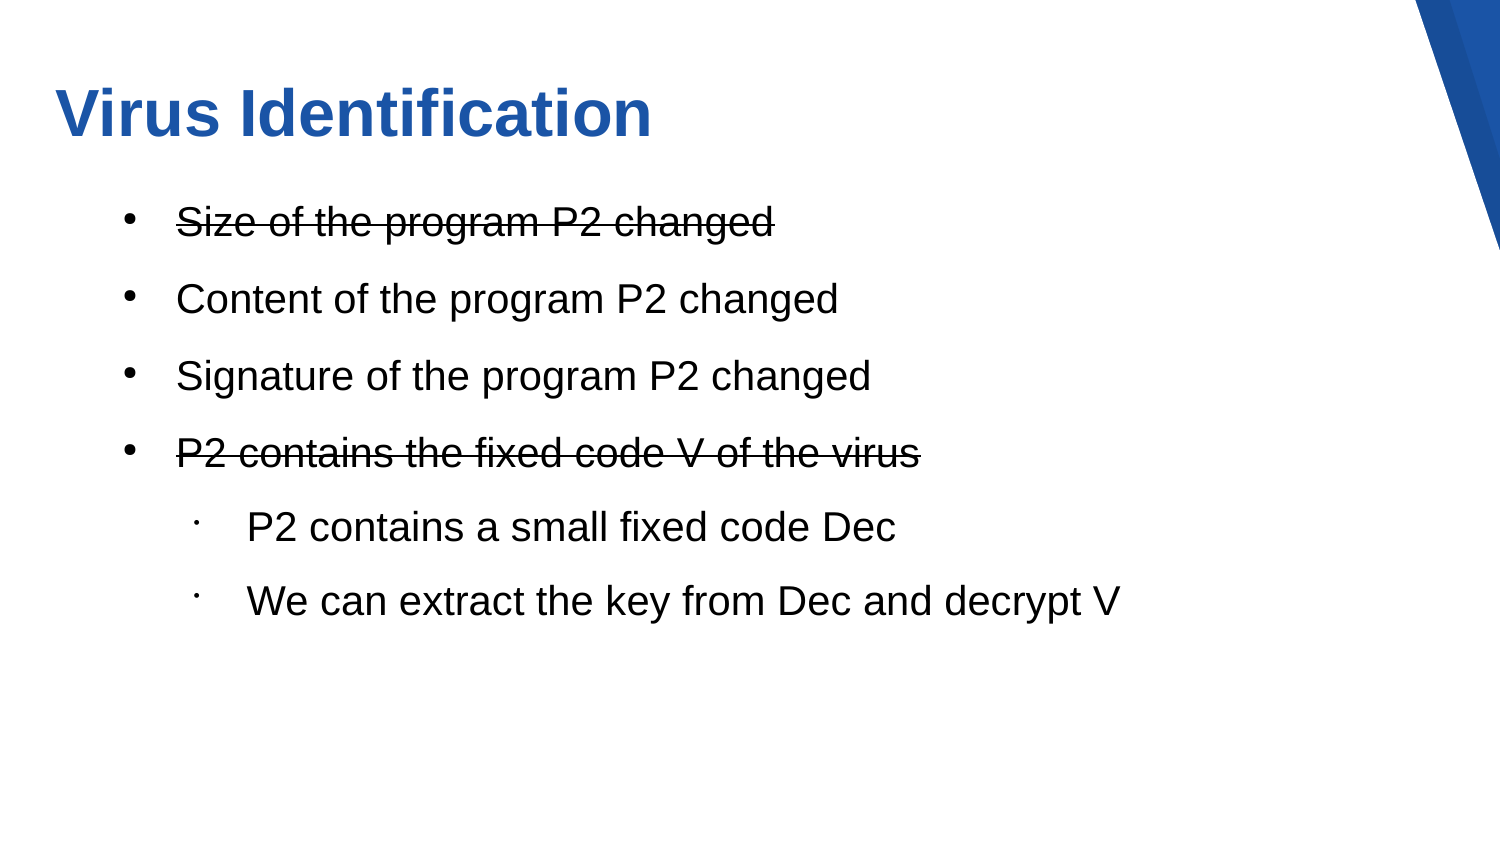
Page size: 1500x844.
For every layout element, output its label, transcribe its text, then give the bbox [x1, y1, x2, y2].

list Size of the program P2 changed Content of the program P2 changed Signature of the program P2 changed P2 contains the fixed code V of the virus P2 contains a small fixed code Dec We can extract the key from Dec and decrypt V [90, 180, 1456, 755]
title Virus Identification [40, 97, 1231, 166]
